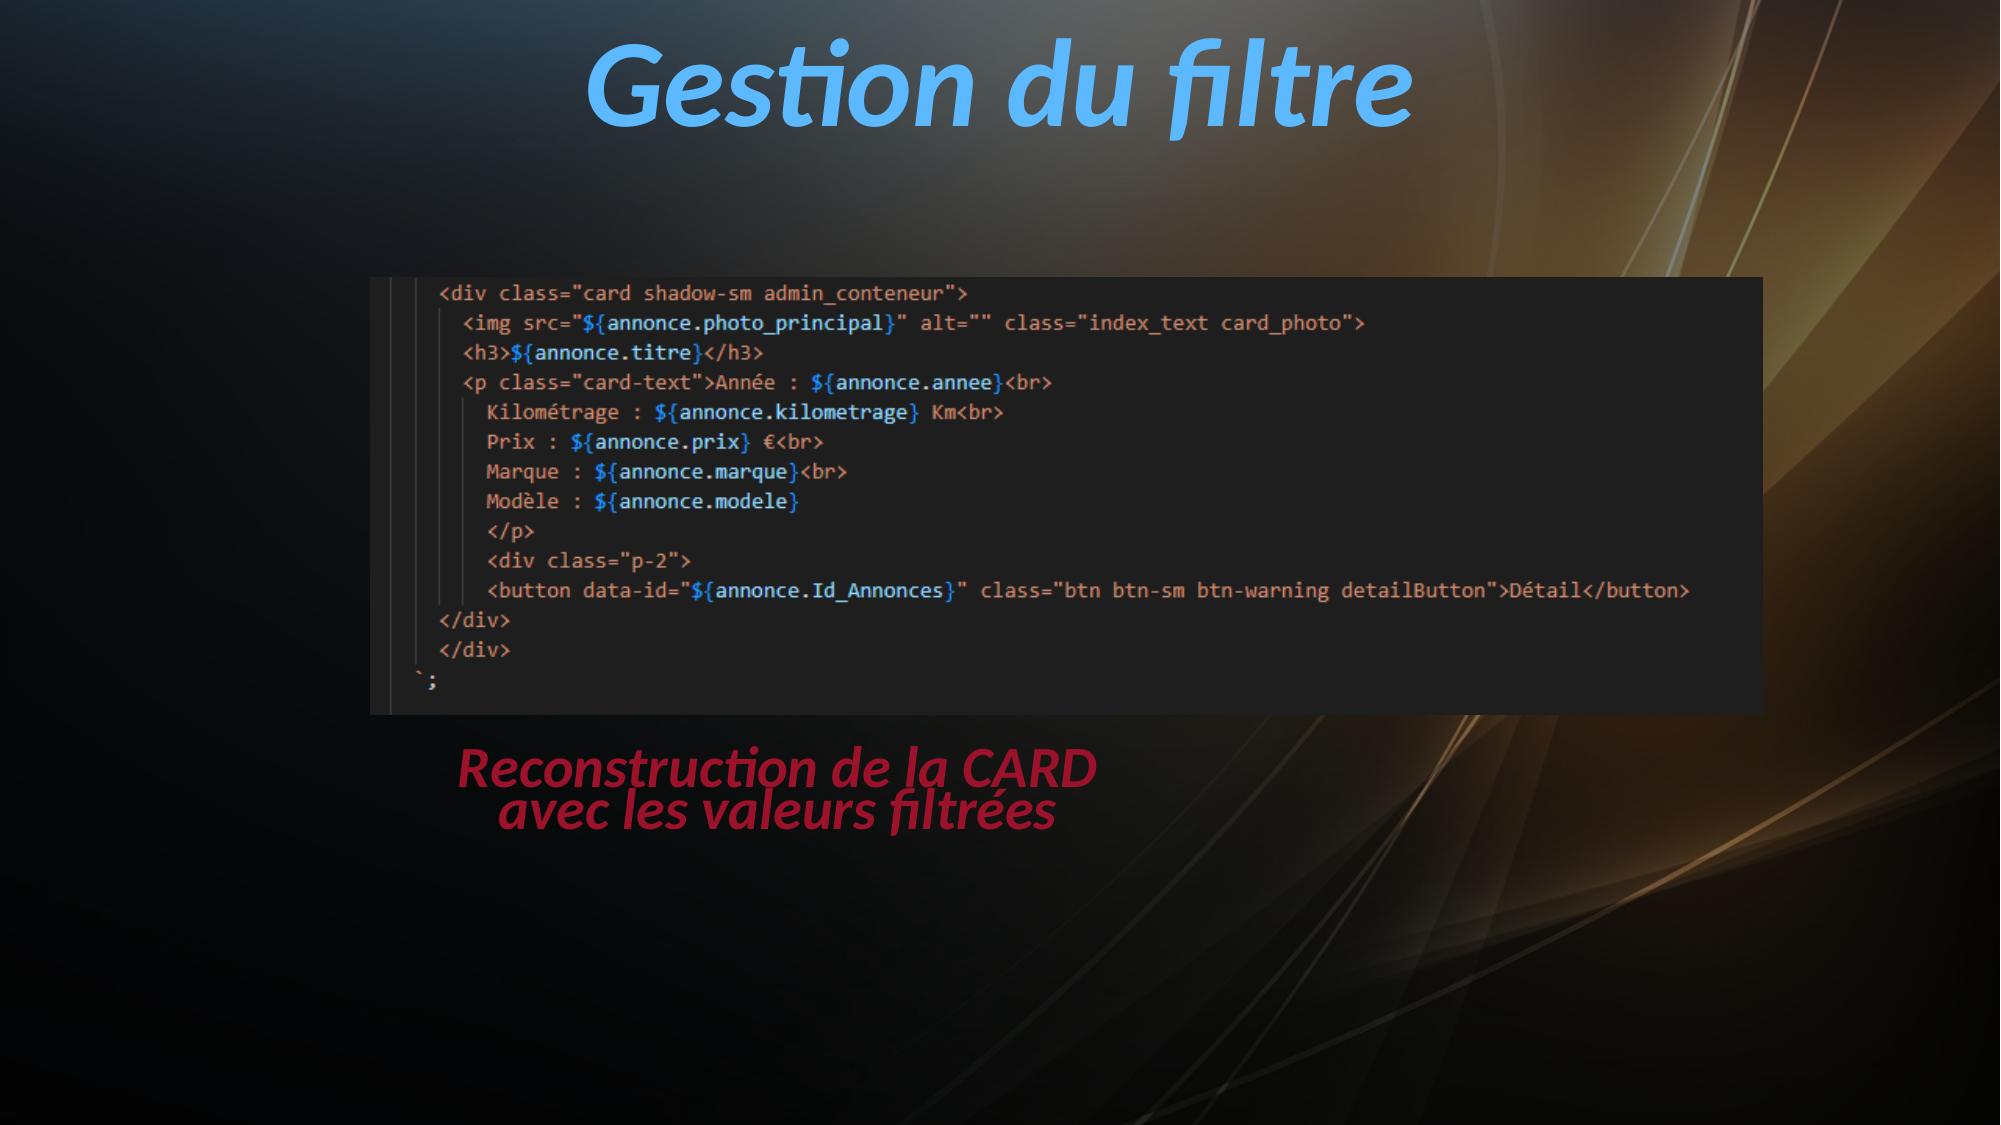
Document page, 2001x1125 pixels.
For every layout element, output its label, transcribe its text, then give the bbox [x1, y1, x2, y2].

text_box Reconstruction de la CARD avec les valeurs filtrées [407, 746, 1148, 909]
text_box Gestion du filtre [249, 10, 1750, 165]
picture [0, 0, 2000, 1125]
